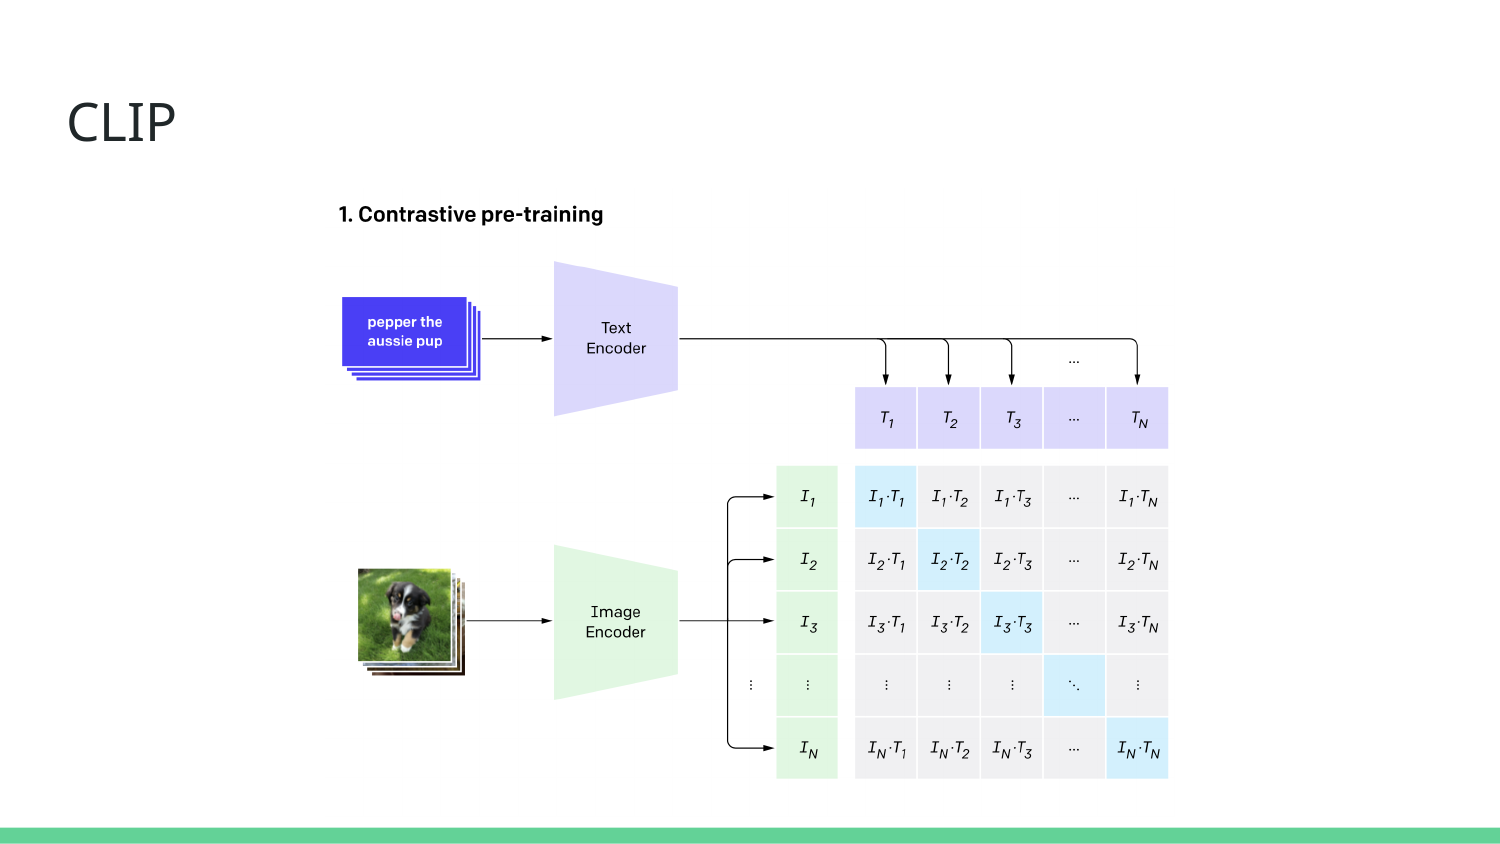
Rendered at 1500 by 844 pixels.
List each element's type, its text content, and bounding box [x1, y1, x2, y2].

picture [325, 188, 1175, 817]
title CLIP [51, 72, 1449, 167]
